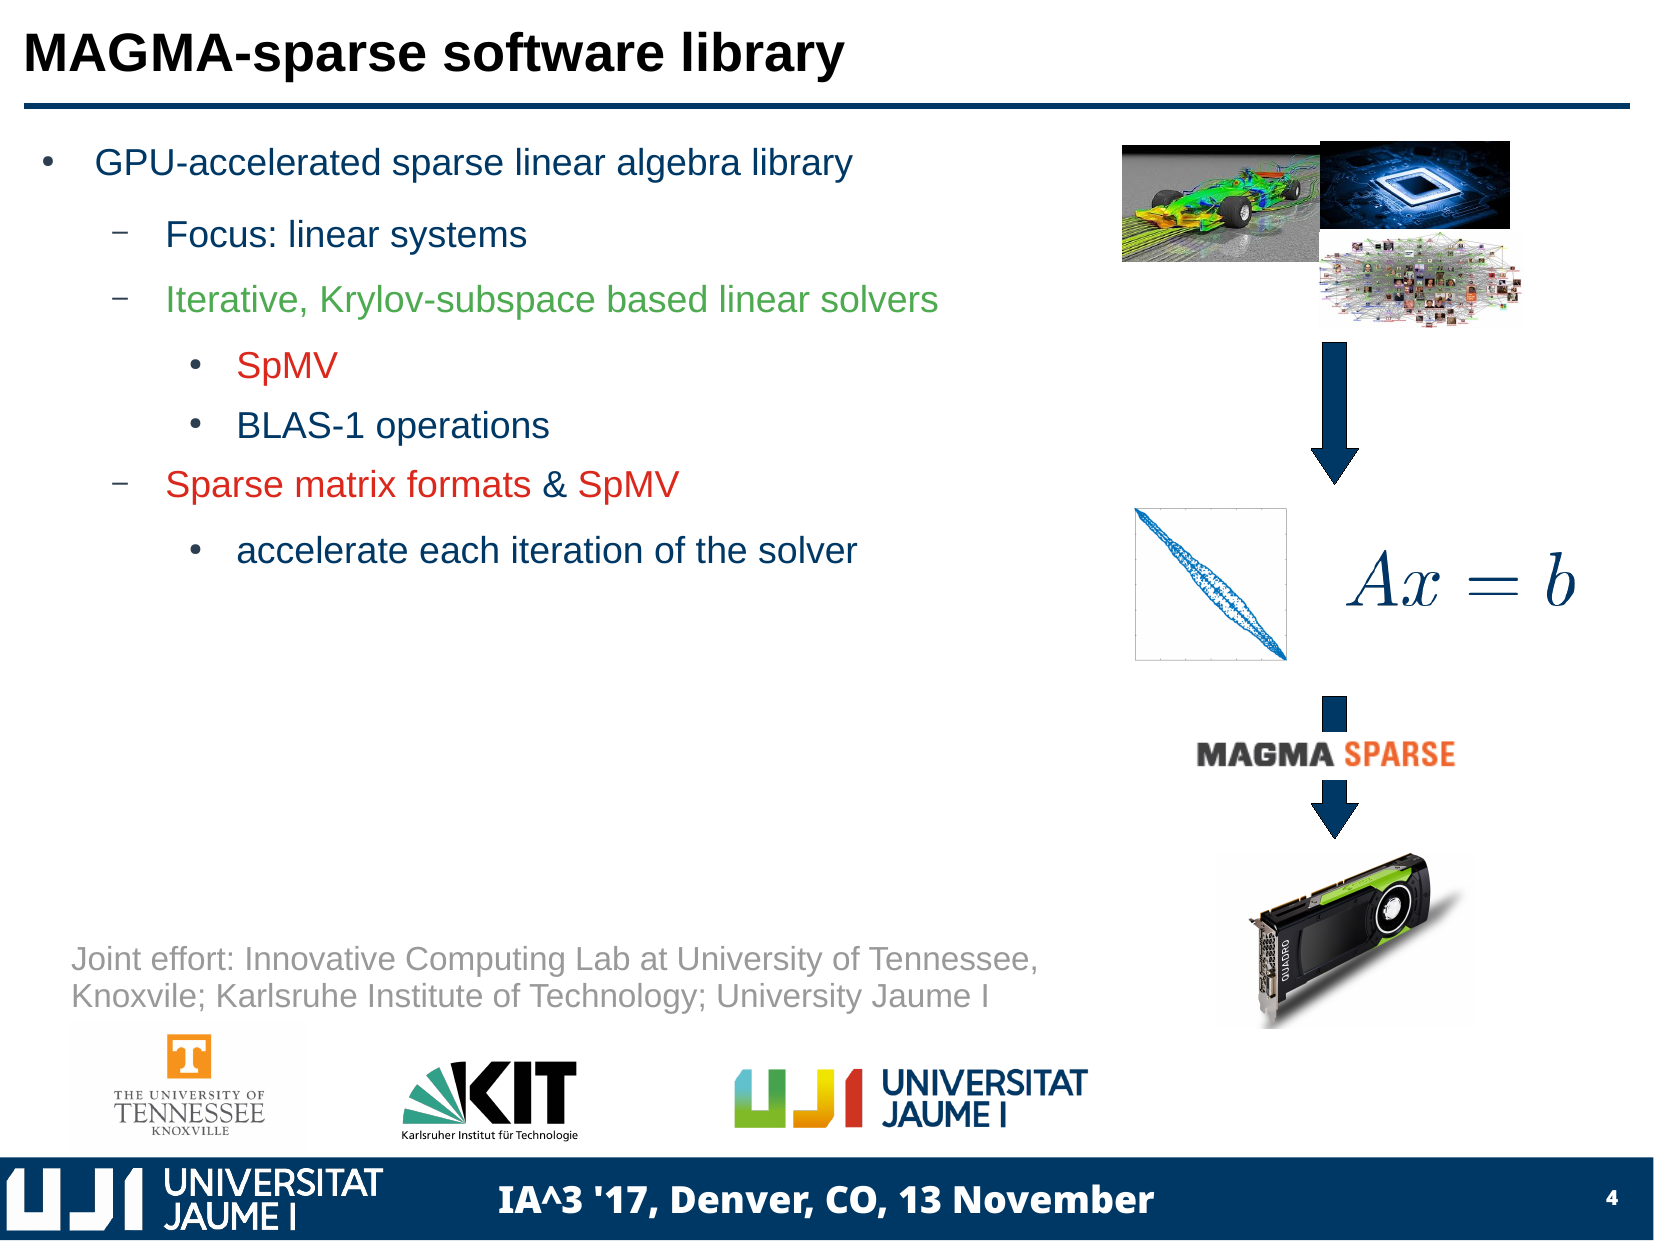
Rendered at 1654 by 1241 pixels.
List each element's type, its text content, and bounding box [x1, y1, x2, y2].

title MAGMA-sparse software library [23, 0, 1630, 107]
text_box Joint effort: Innovative Computing Lab at University of Tennessee, Knoxvile; Karlsruhe Institute of Technology; University Jaume I [20, 933, 1099, 1028]
list GPU-accelerated sparse linear algebra library Focus: linear systems Iterative, Krylov-subspace based linear solvers SpMV BLAS-1 operations Sparse matrix formats & SpMV accelerate each iteration of the solver [23, 141, 1040, 721]
picture [1134, 507, 1288, 662]
text_box [1322, 696, 1347, 732]
picture [401, 1057, 579, 1146]
picture [0, 1158, 390, 1241]
picture [1122, 141, 1524, 328]
picture [70, 1021, 308, 1155]
picture [732, 1062, 1094, 1132]
text_box [1311, 780, 1359, 839]
picture [1216, 851, 1475, 1029]
picture [1346, 550, 1575, 606]
text_box [1311, 342, 1359, 485]
picture [1189, 732, 1465, 780]
